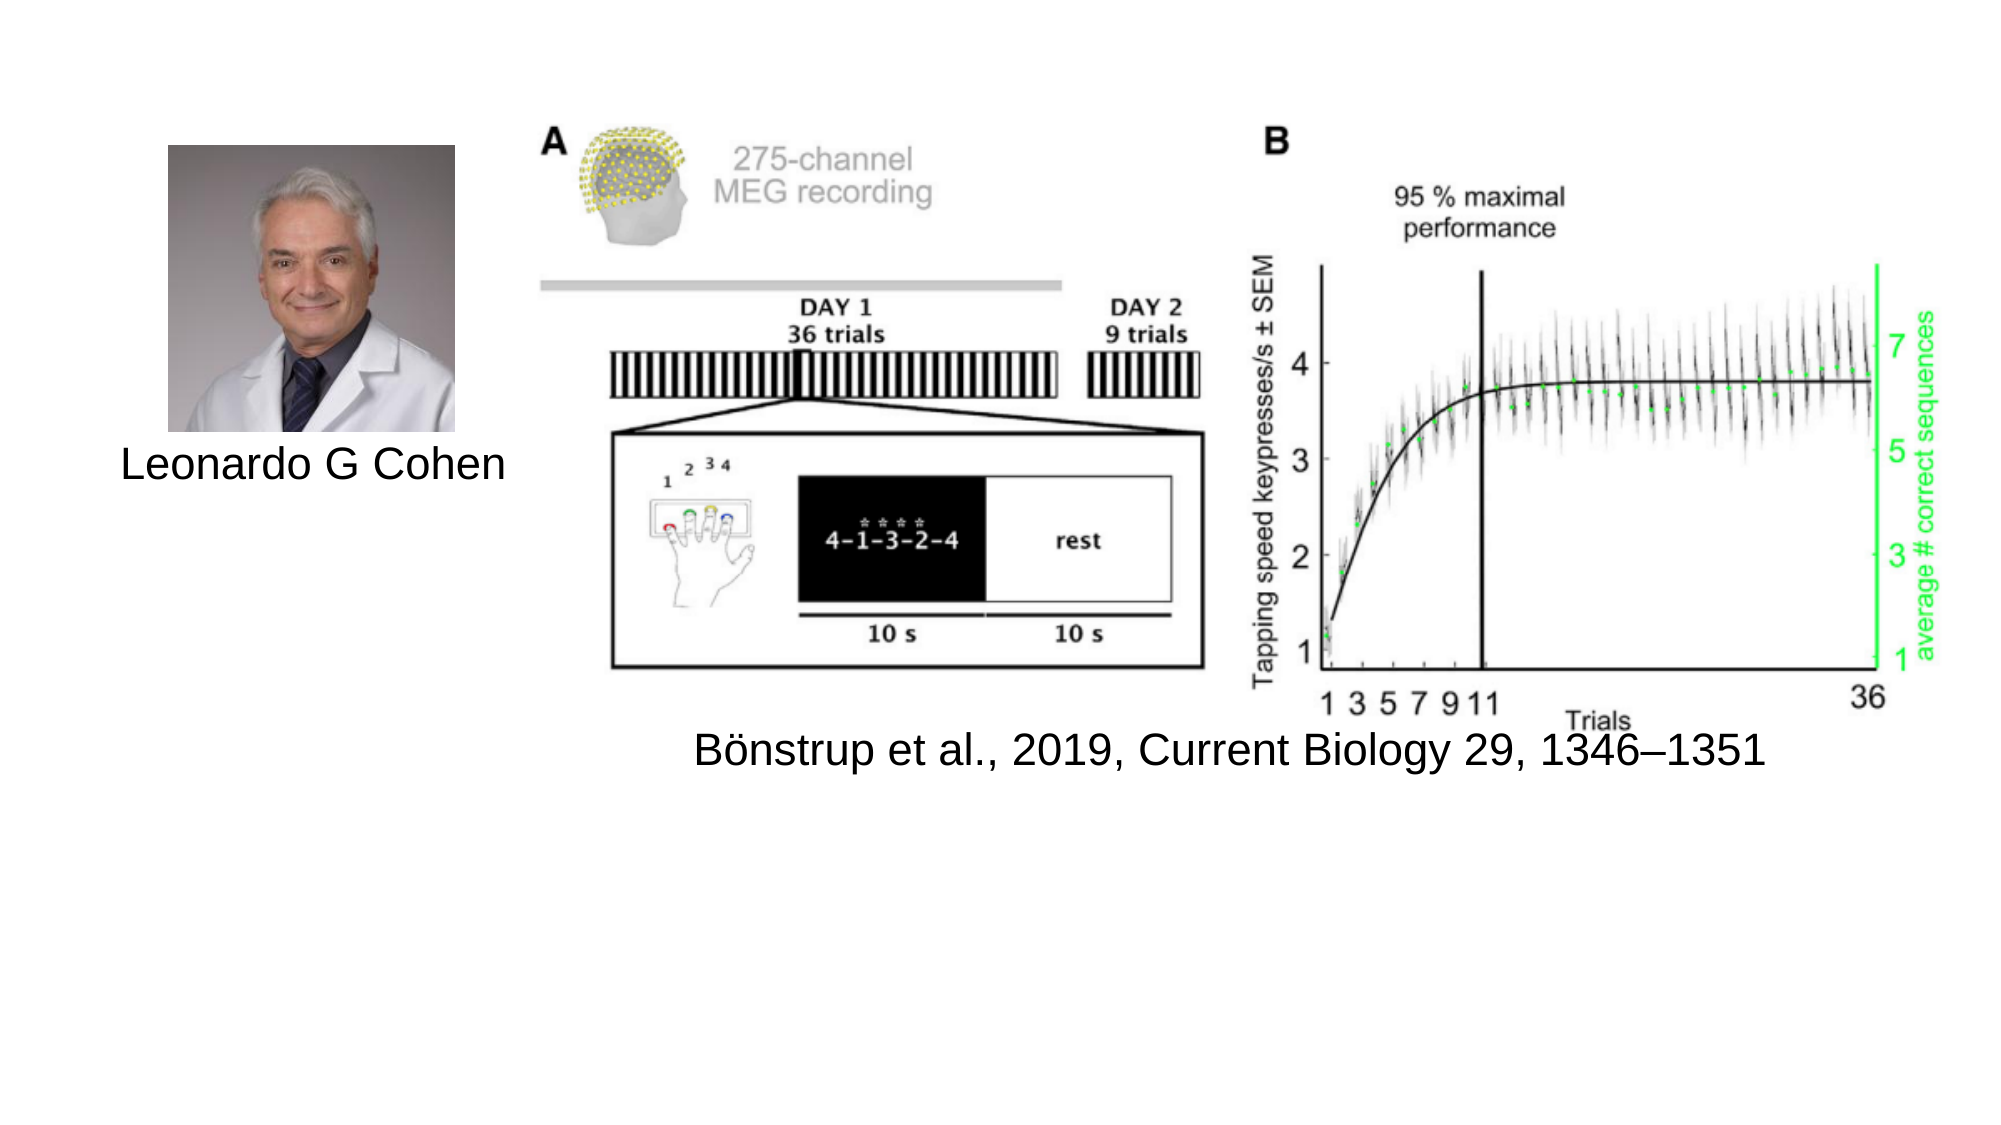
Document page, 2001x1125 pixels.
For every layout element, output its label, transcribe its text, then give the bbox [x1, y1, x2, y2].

text_box Leonardo G Cohen [105, 431, 513, 501]
text_box Bönstrup et al., 2019, Current Biology 29, 1346–1351 [678, 716, 1822, 786]
picture [513, 107, 1965, 743]
picture [168, 145, 455, 431]
